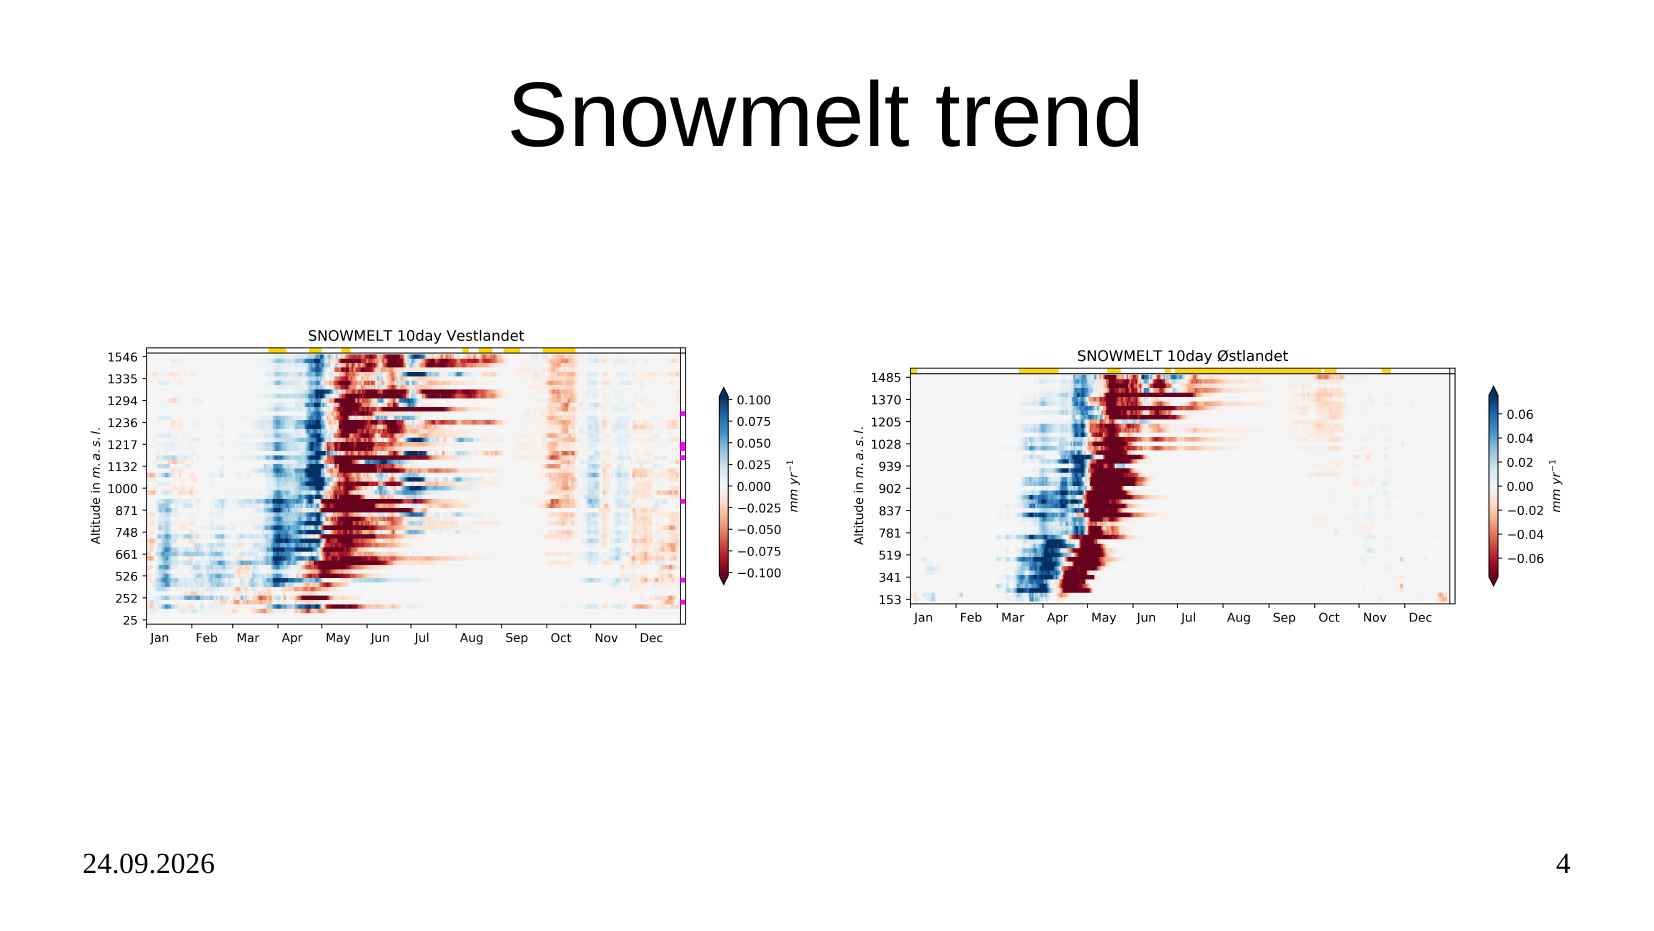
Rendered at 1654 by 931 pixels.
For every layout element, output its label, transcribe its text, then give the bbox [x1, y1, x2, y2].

picture [82, 321, 809, 653]
title Snowmelt trend [82, 37, 1571, 193]
picture [845, 341, 1572, 633]
